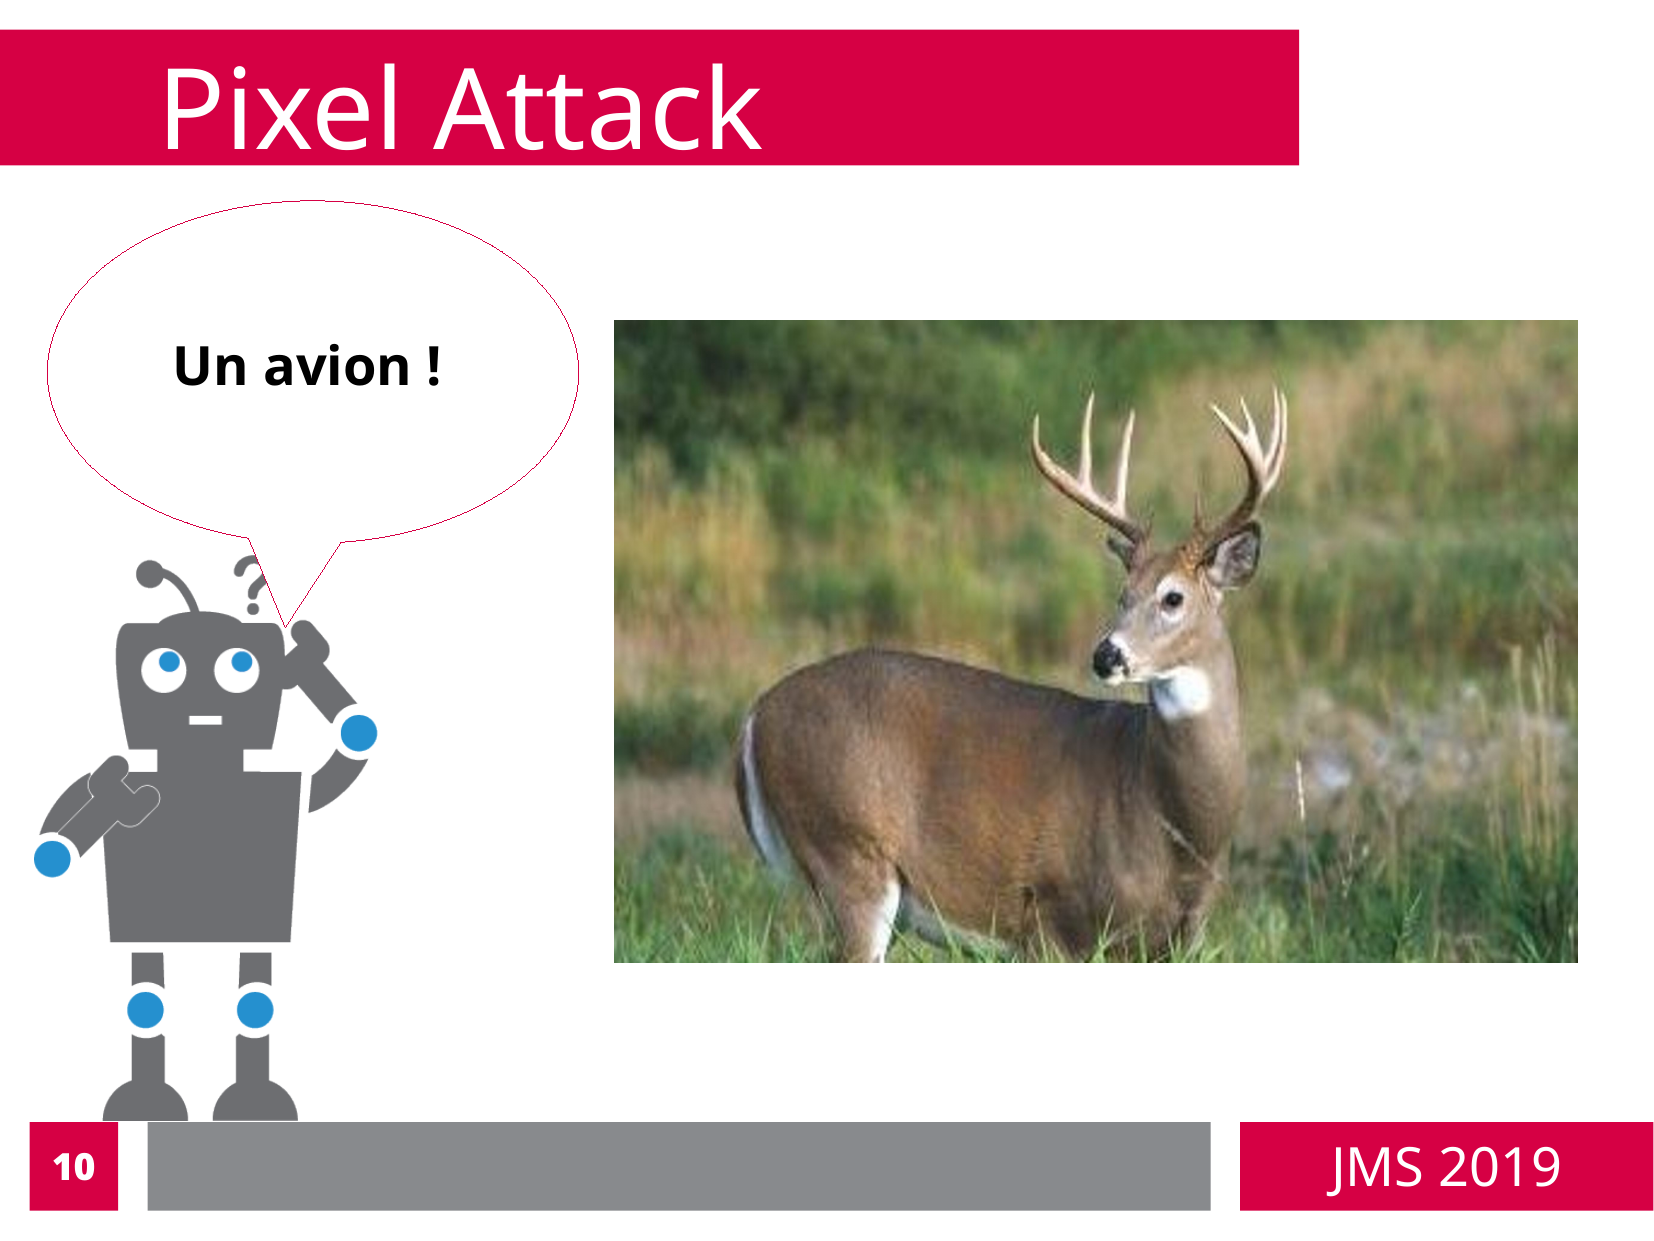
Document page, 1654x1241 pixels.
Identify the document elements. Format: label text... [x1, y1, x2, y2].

picture [34, 555, 378, 1121]
picture [614, 320, 1578, 963]
text_box [47, 200, 579, 628]
title Pixel Attack [0, 29, 1229, 178]
text_box Un avion ! [77, 325, 538, 404]
